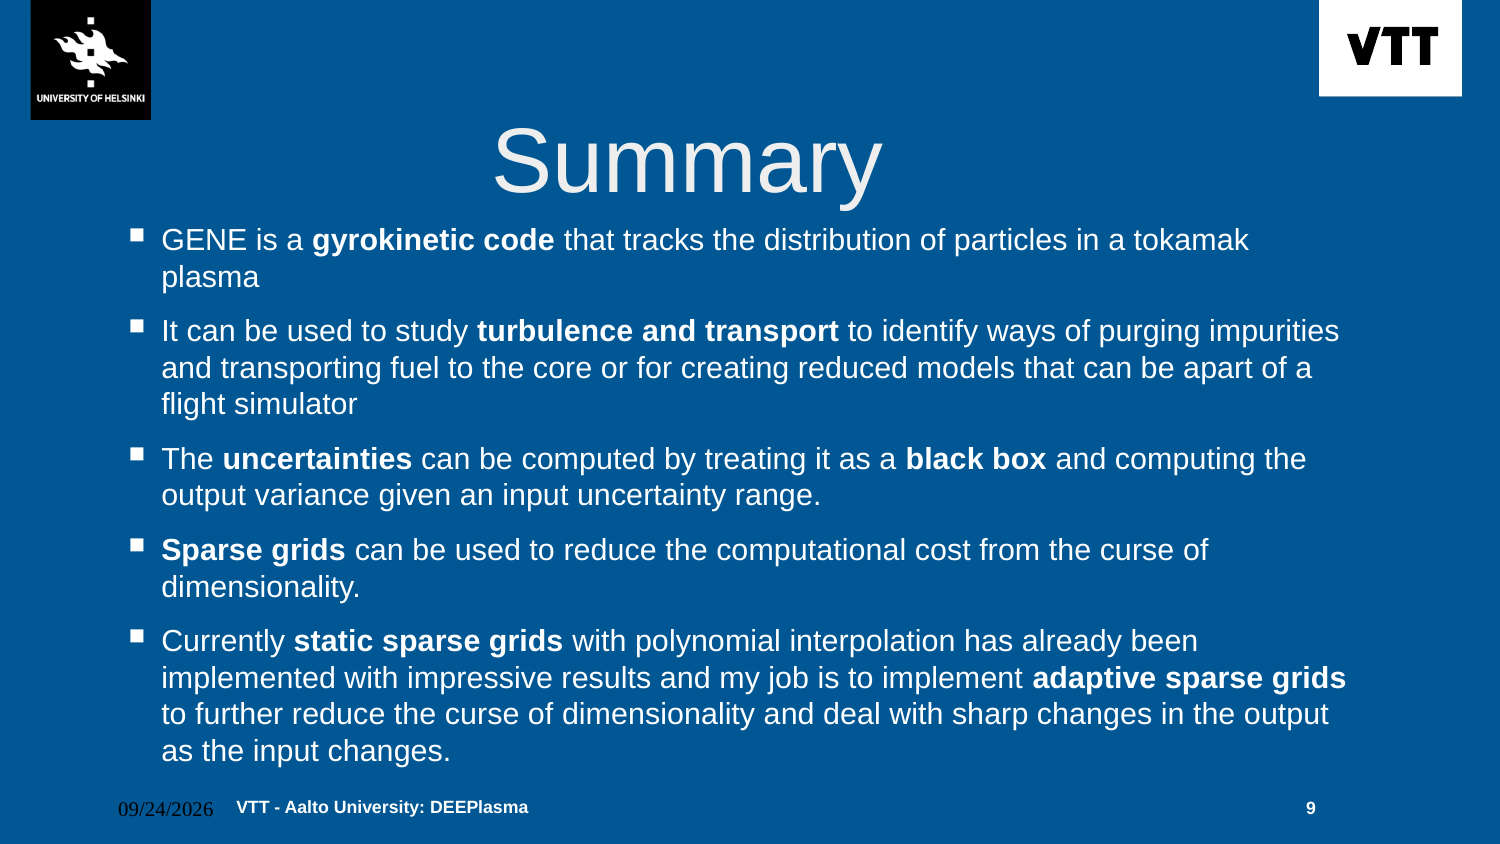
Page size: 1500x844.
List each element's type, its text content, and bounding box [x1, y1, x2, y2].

list GENE is a gyrokinetic code that tracks the distribution of particles in a tokamak plasma It can be used to study turbulence and transport to identify ways of purging impurities and transporting fuel to the core or for creating reduced models that can be apart of a flight simulator The uncertainties can be computed by treating it as a black box and computing the output variance given an input uncertainty range. Sparse grids can be used to reduce the computational cost from the curse of dimensionality. Currently static sparse grids with polynomial interpolation has already been implemented with impressive results and my job is to implement adaptive sparse grids to further reduce the curse of dimensionality and deal with sharp changes in the output as the input changes. [117, 220, 1351, 770]
title Summary [118, 104, 1258, 208]
picture [30, 0, 151, 120]
